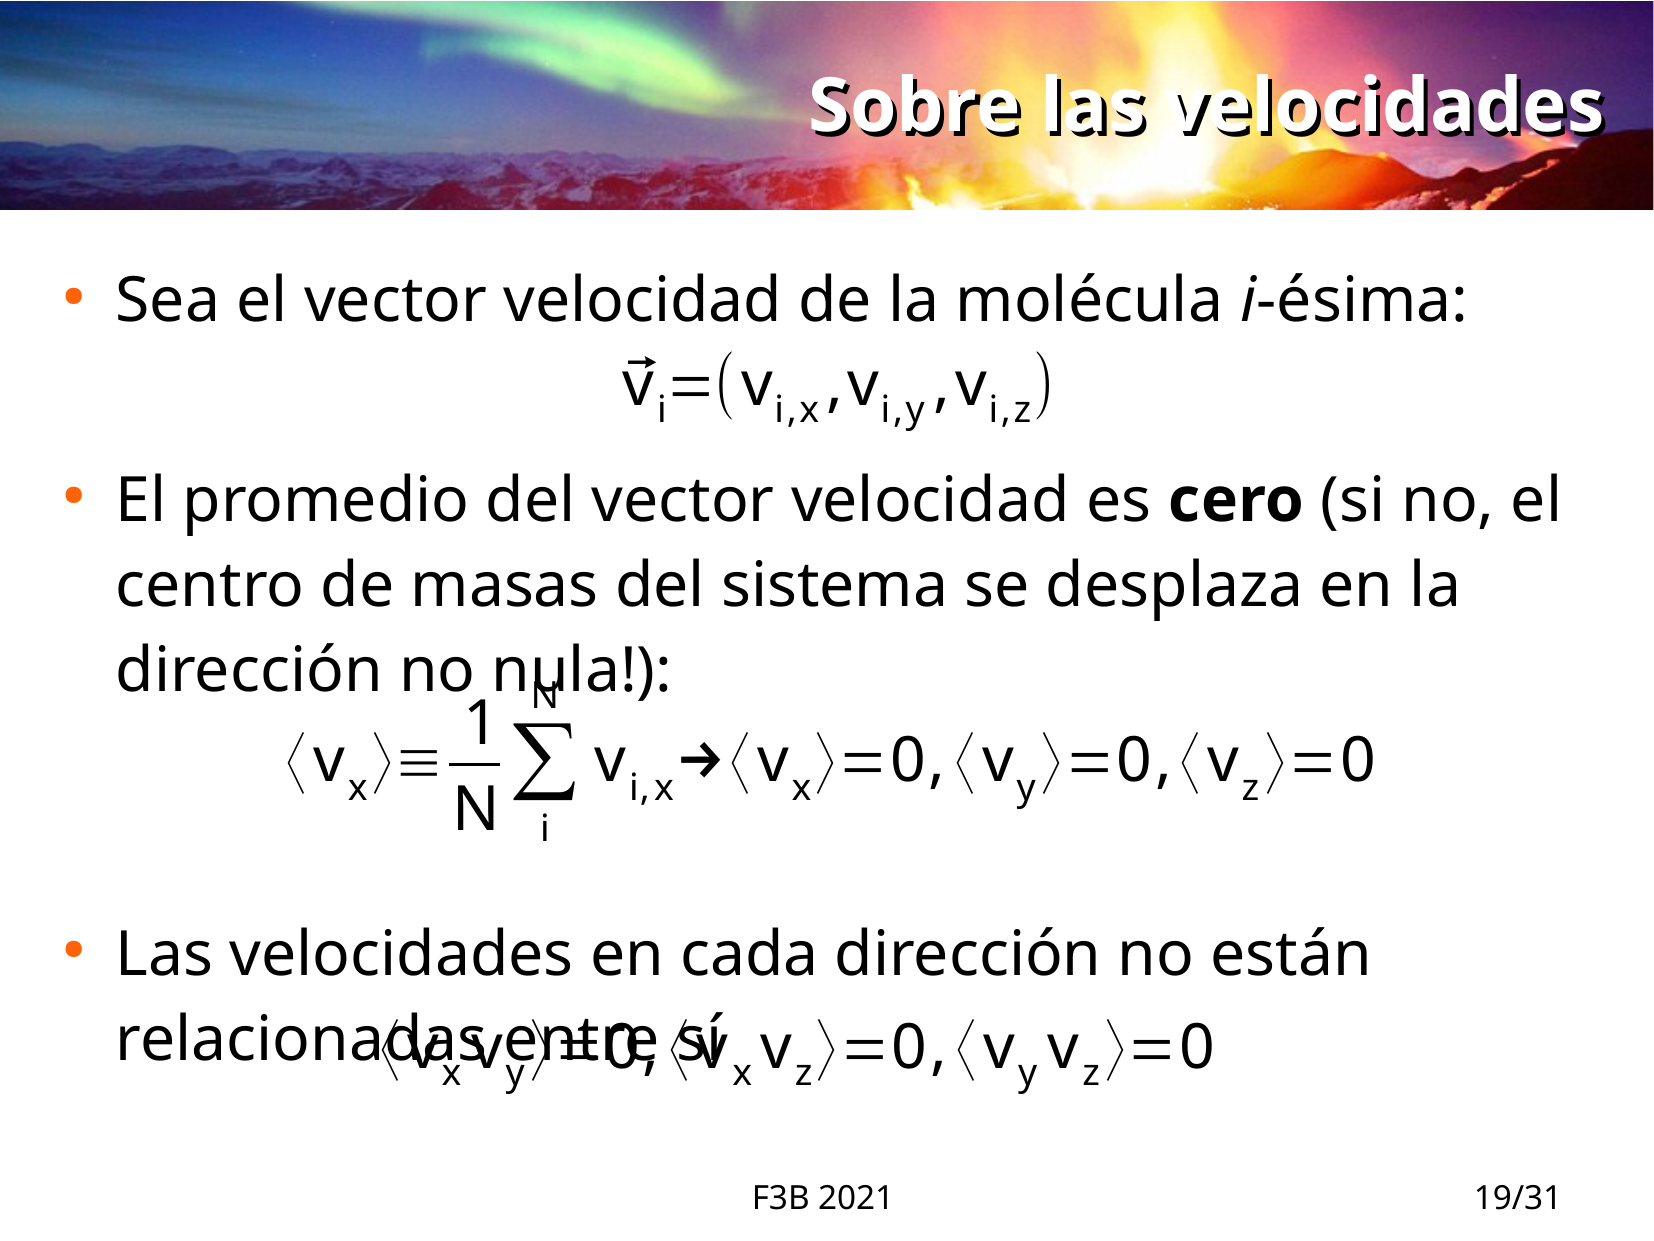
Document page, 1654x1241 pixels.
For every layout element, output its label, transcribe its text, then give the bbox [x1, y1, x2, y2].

chart [615, 344, 1062, 433]
title Sobre las velocidades [45, 15, 1606, 191]
chart [372, 1007, 1231, 1096]
list Sea el vector velocidad de la molécula i-ésima: El promedio del vector velocidad es cero (si no, el centro de masas del sistema se desplaza en la dirección no nula!): Las velocidades en cada dirección no están relacionadas entre sí [45, 255, 1606, 1156]
chart [279, 672, 1391, 850]
picture [0, 1, 1654, 210]
